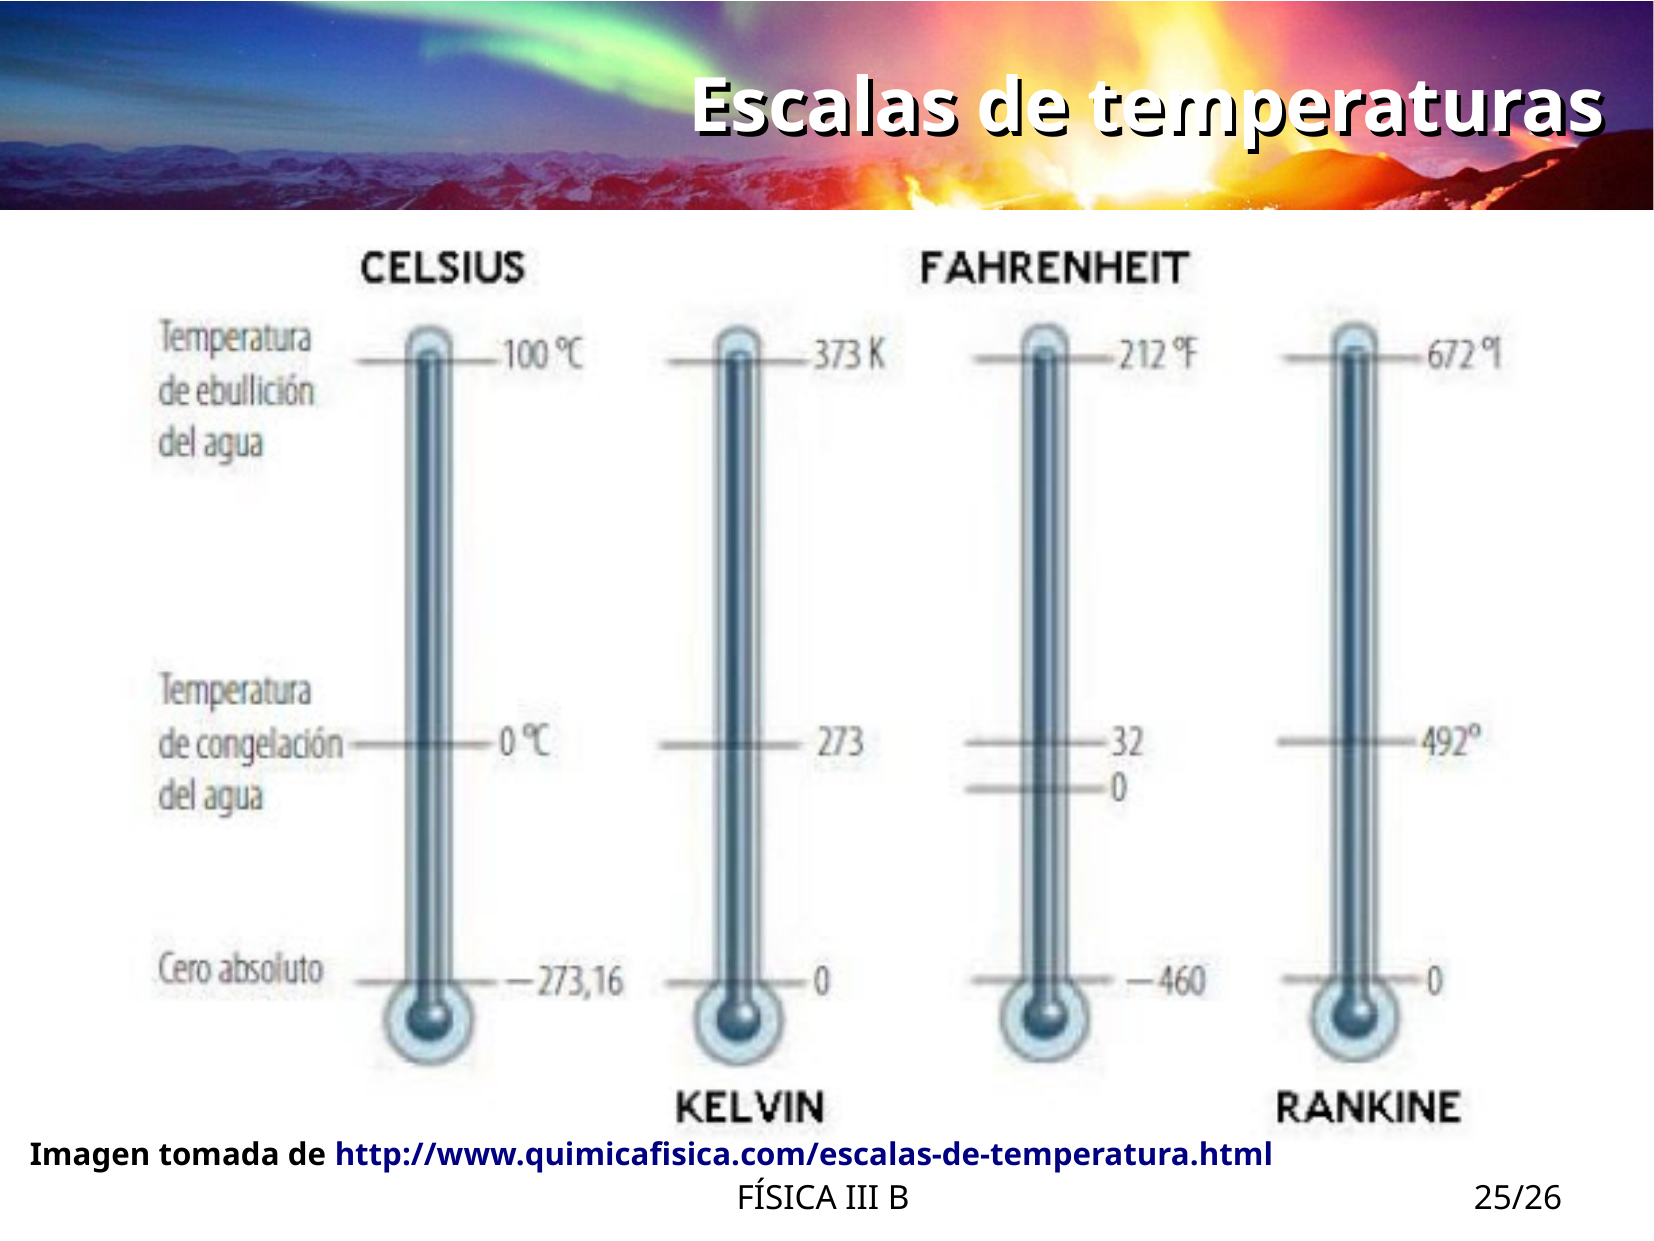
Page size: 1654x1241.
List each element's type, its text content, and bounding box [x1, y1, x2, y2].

title Escalas de temperaturas [45, 15, 1606, 191]
picture [0, 1, 1654, 210]
text_box Imagen tomada de http://www.quimicafisica.com/escalas-de-temperatura.html [15, 1125, 1432, 1179]
picture [109, 225, 1524, 1144]
